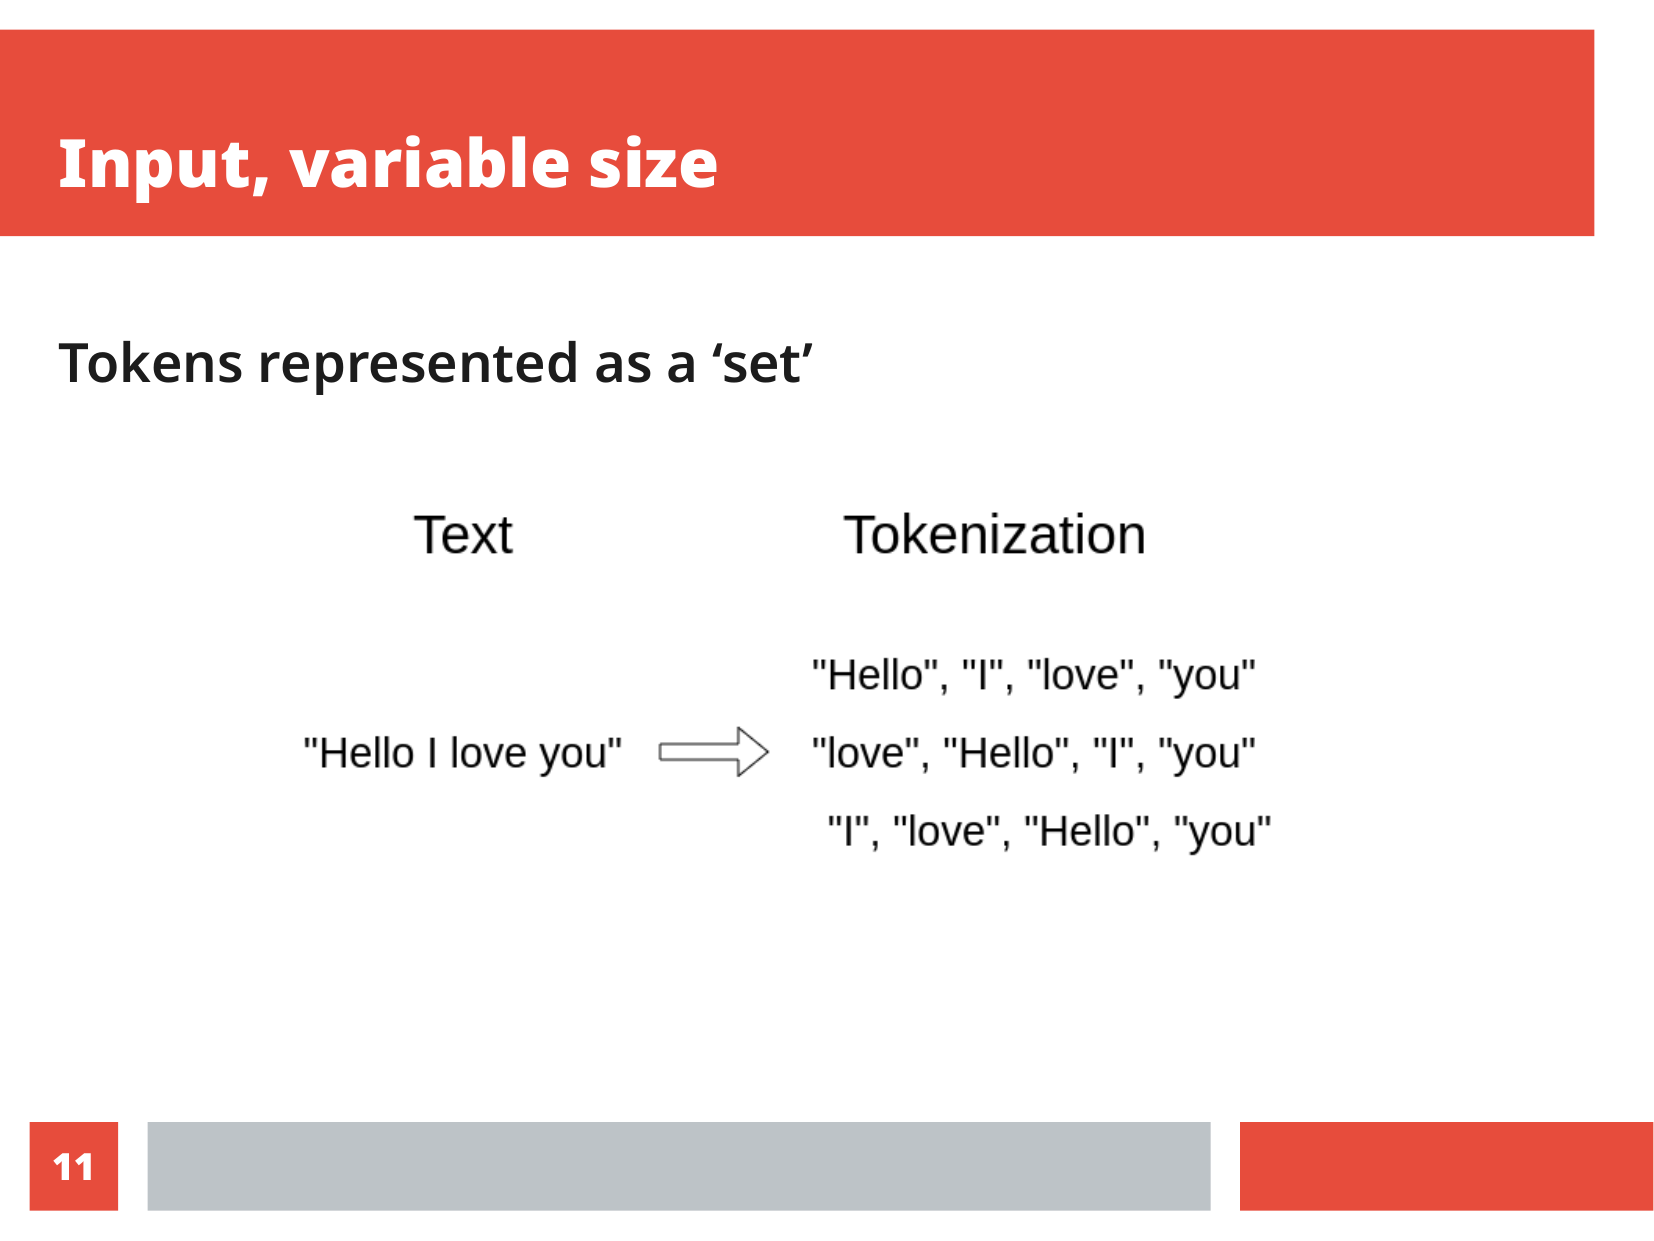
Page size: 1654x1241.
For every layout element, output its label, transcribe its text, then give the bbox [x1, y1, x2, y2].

list Tokens represented as a ‘set’ [59, 324, 1565, 1093]
title Input, variable size [59, 59, 1595, 207]
picture [252, 491, 1291, 886]
